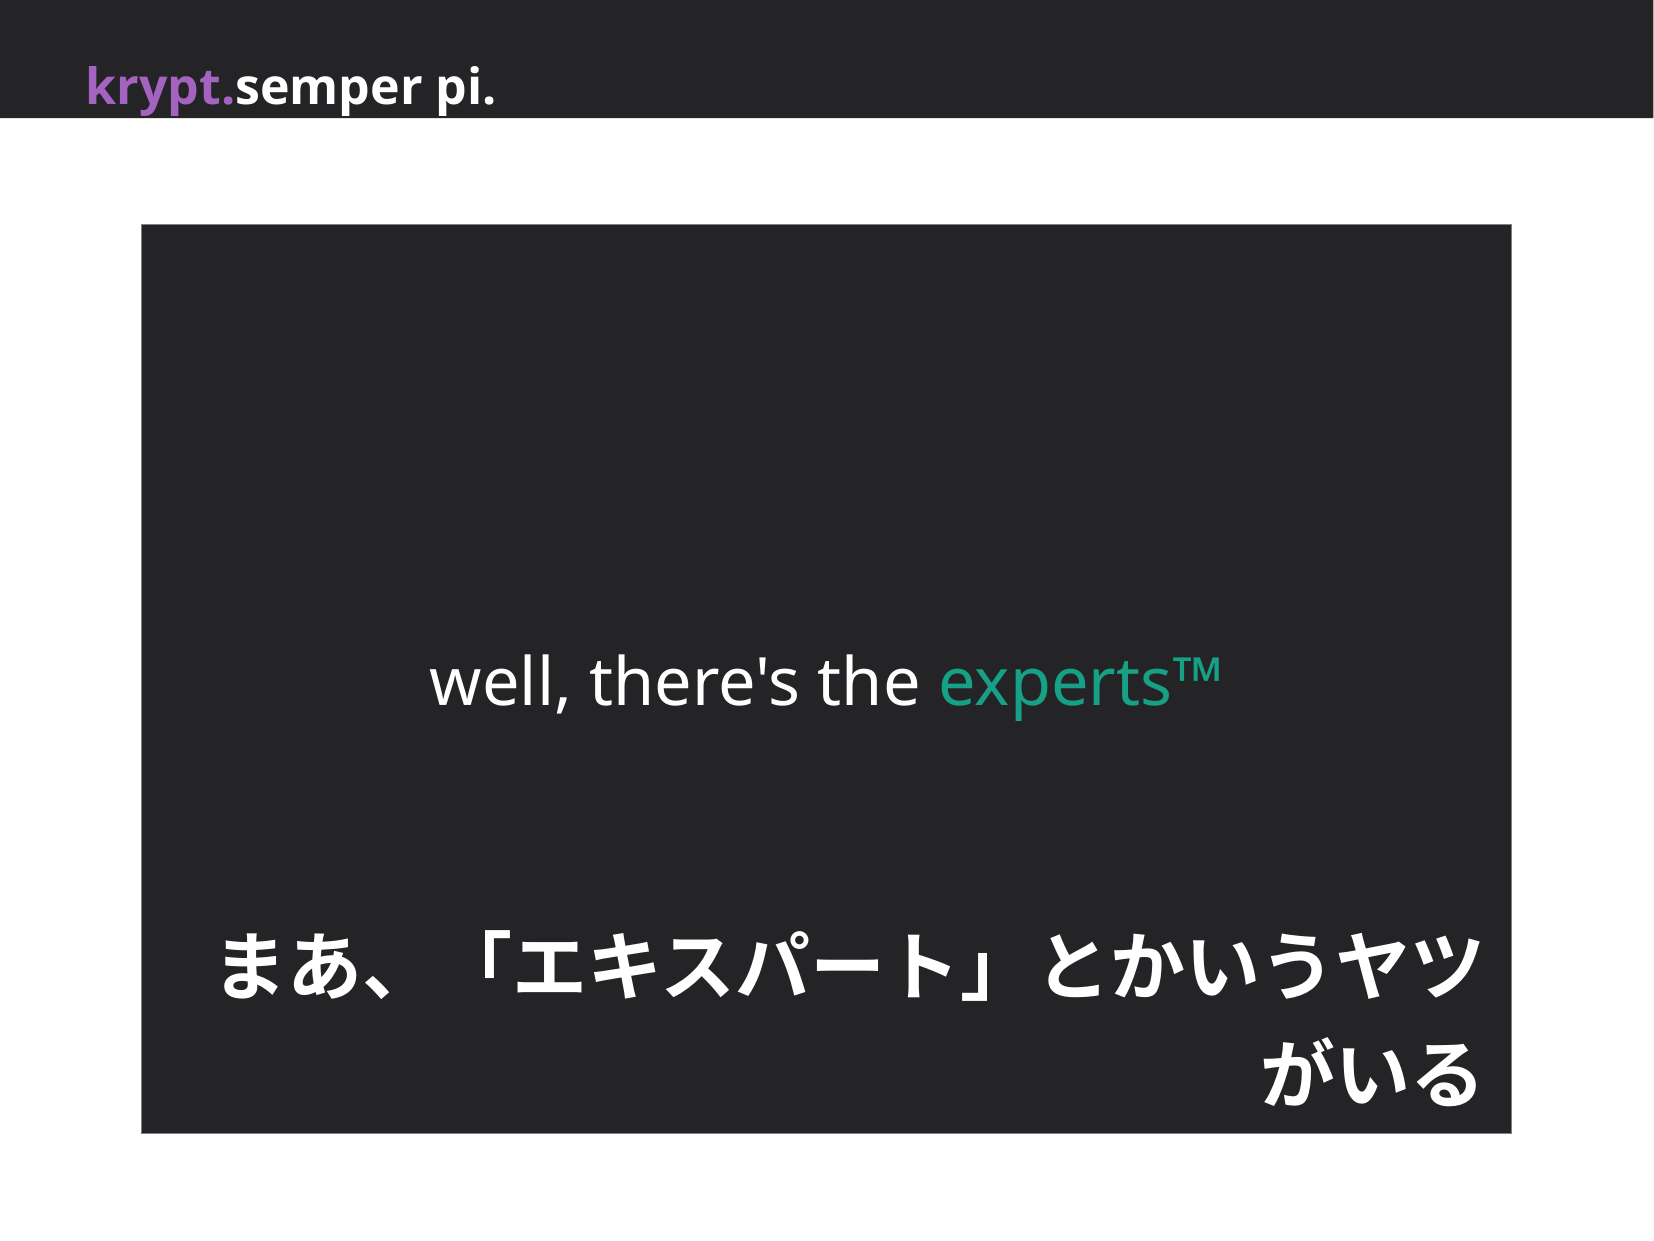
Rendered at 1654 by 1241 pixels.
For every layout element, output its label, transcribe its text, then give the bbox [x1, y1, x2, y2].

text_box [0, 0, 1654, 119]
text_box krypt.semper pi. [70, 43, 544, 119]
text_box [165, 531, 1441, 909]
text_box well, there's the experts™ [141, 224, 1512, 1134]
text_box まあ、「エキスパート」とかいうヤツがいる [153, 909, 1501, 1123]
